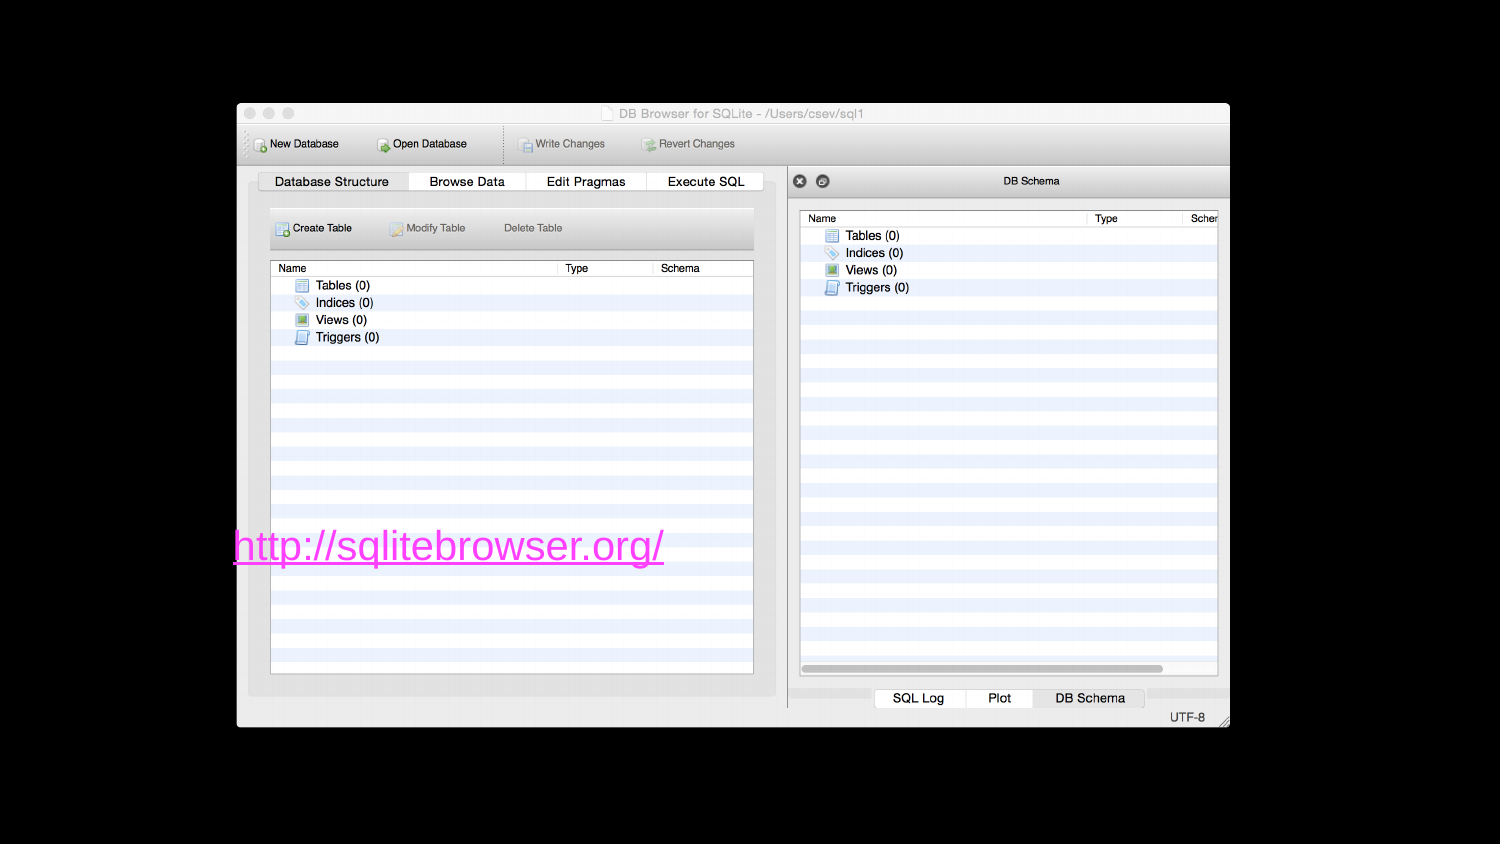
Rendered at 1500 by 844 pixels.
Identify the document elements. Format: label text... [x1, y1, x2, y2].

picture [196, 70, 1270, 775]
text_box http://sqlitebrowser.org/ [196, 514, 674, 572]
